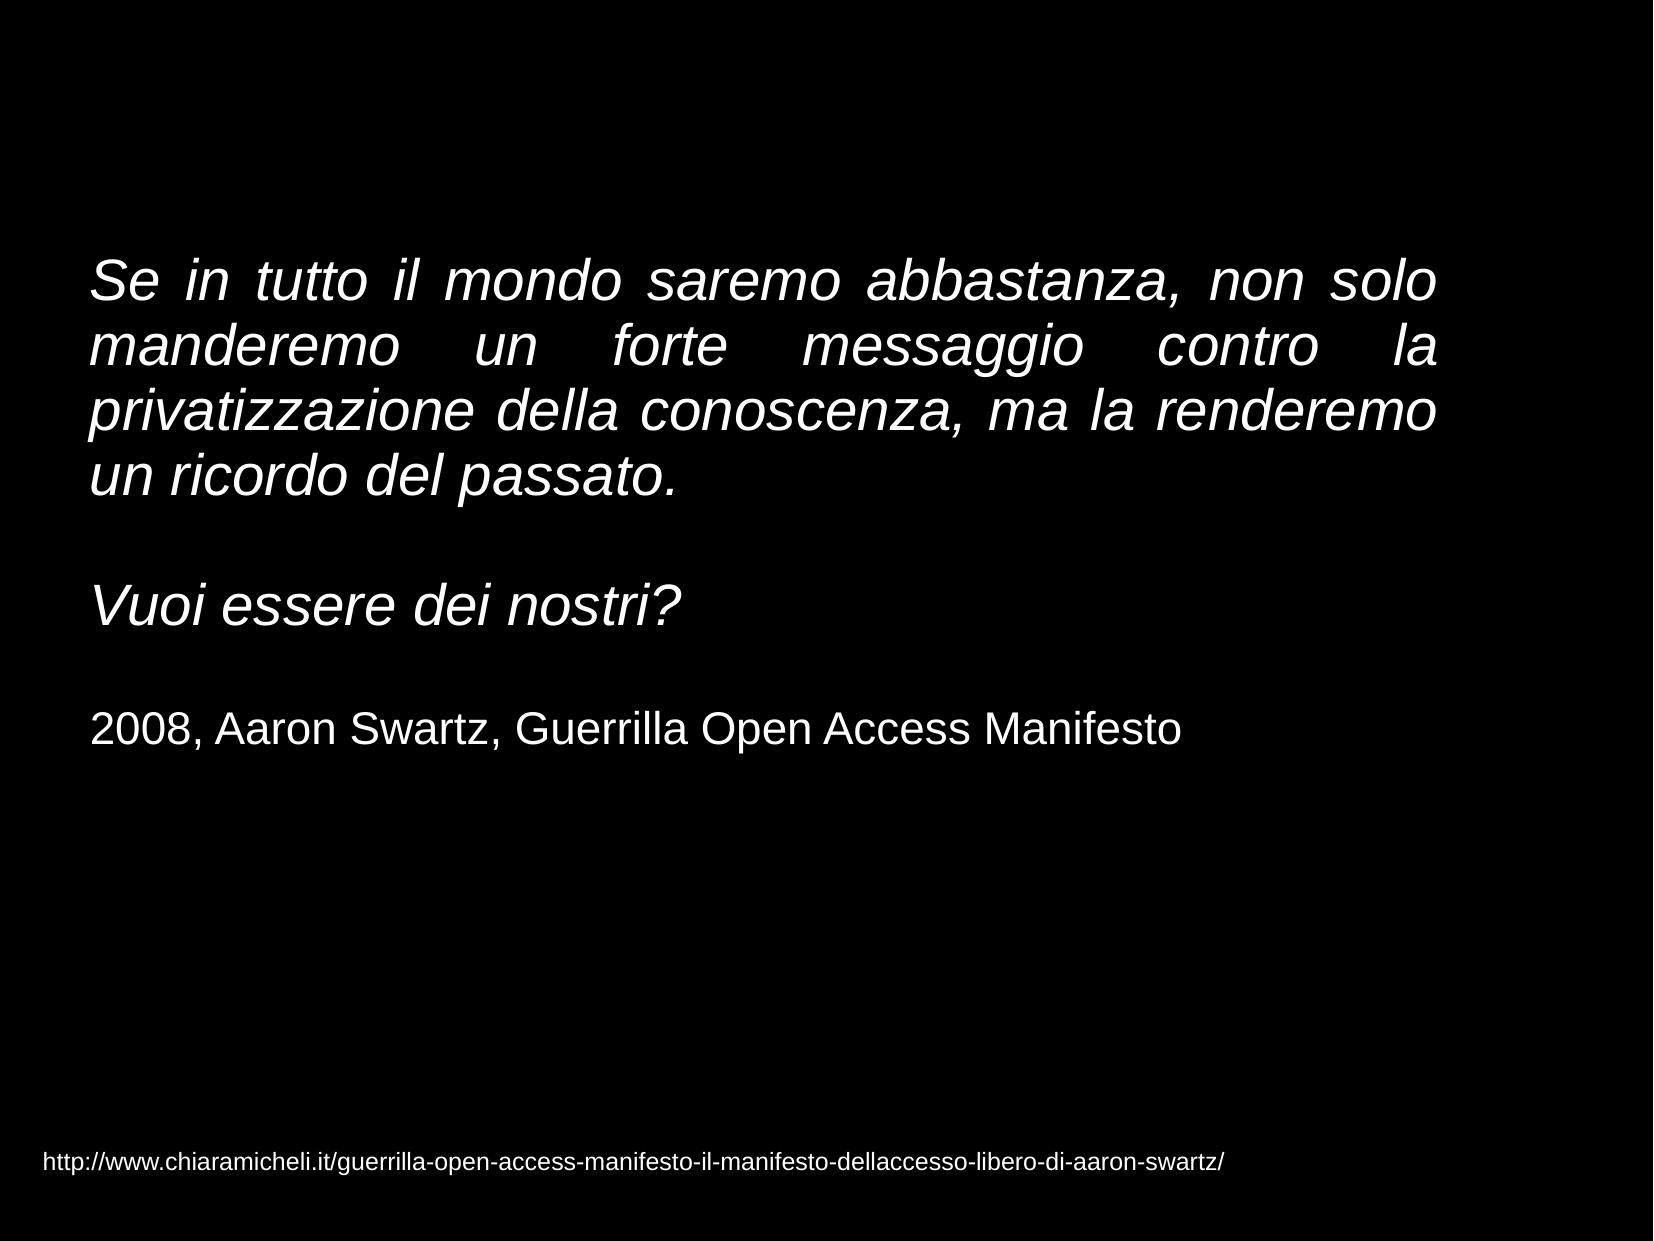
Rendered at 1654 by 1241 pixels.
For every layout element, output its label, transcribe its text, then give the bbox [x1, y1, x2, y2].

text_box Se in tutto il mondo saremo abbastanza, non solo manderemo un forte messaggio contro la privatizzazione della conoscenza, ma la renderemo un ricordo del passato. Vuoi essere dei nostri? 2008, Aaron Swartz, Guerrilla Open Access Manifesto [75, 240, 1456, 762]
text_box [90, 660, 736, 751]
text_box http://www.chiaramicheli.it/guerrilla-open-access-manifesto-il-manifesto-dellaccesso-libero-di-aaron-swartz/ [27, 1140, 1603, 1211]
